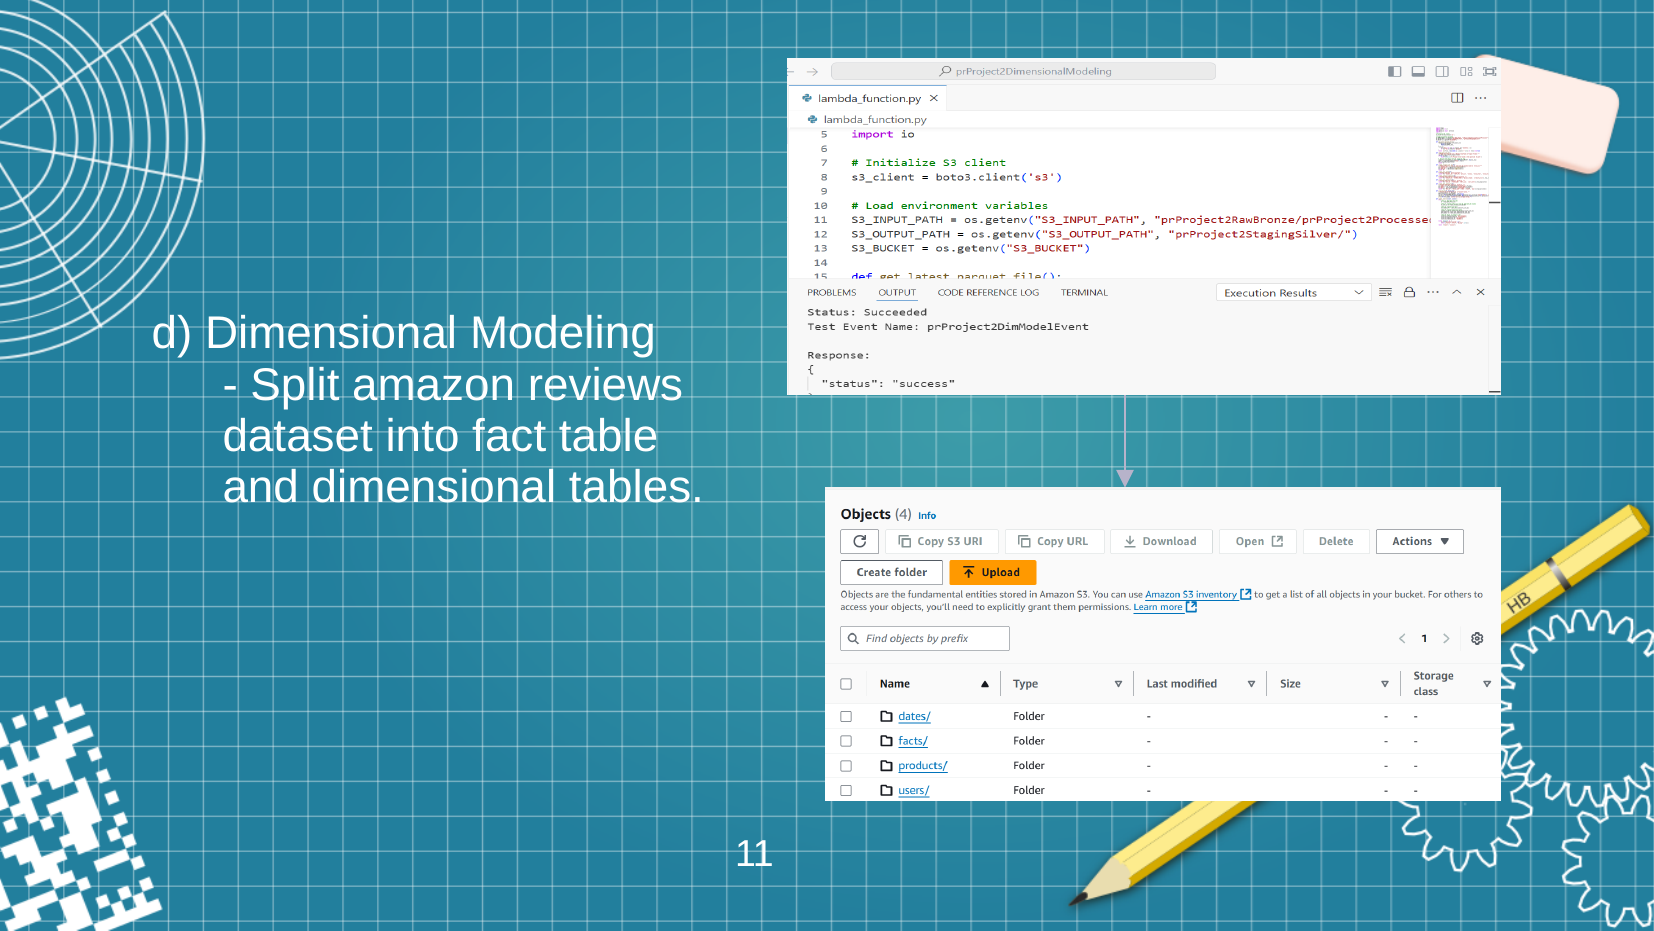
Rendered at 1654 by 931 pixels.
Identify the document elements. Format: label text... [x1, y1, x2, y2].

picture [0, 0, 1654, 931]
text_box <number> [637, 825, 872, 881]
text_box d) Dimensional Modeling - Split amazon reviews dataset into fact table and dimensional tables. [136, 300, 751, 638]
